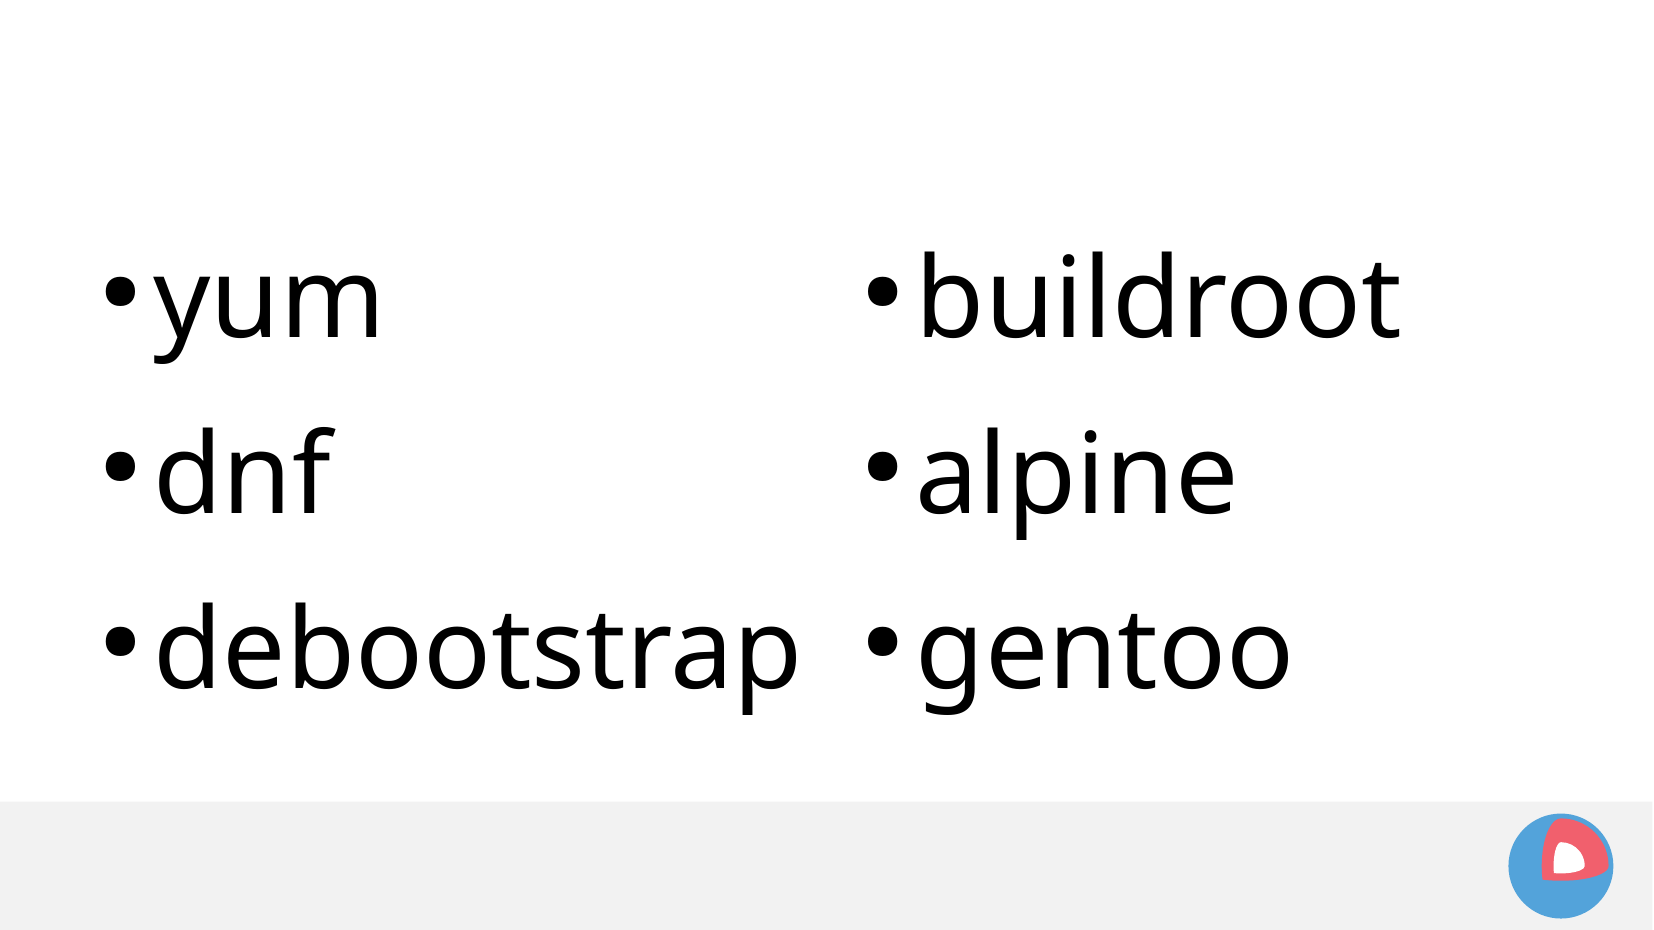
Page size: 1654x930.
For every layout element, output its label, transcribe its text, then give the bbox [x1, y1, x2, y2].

list buildroot alpine gentoo [844, 217, 1571, 757]
list yum dnf debootstrap [82, 217, 809, 757]
